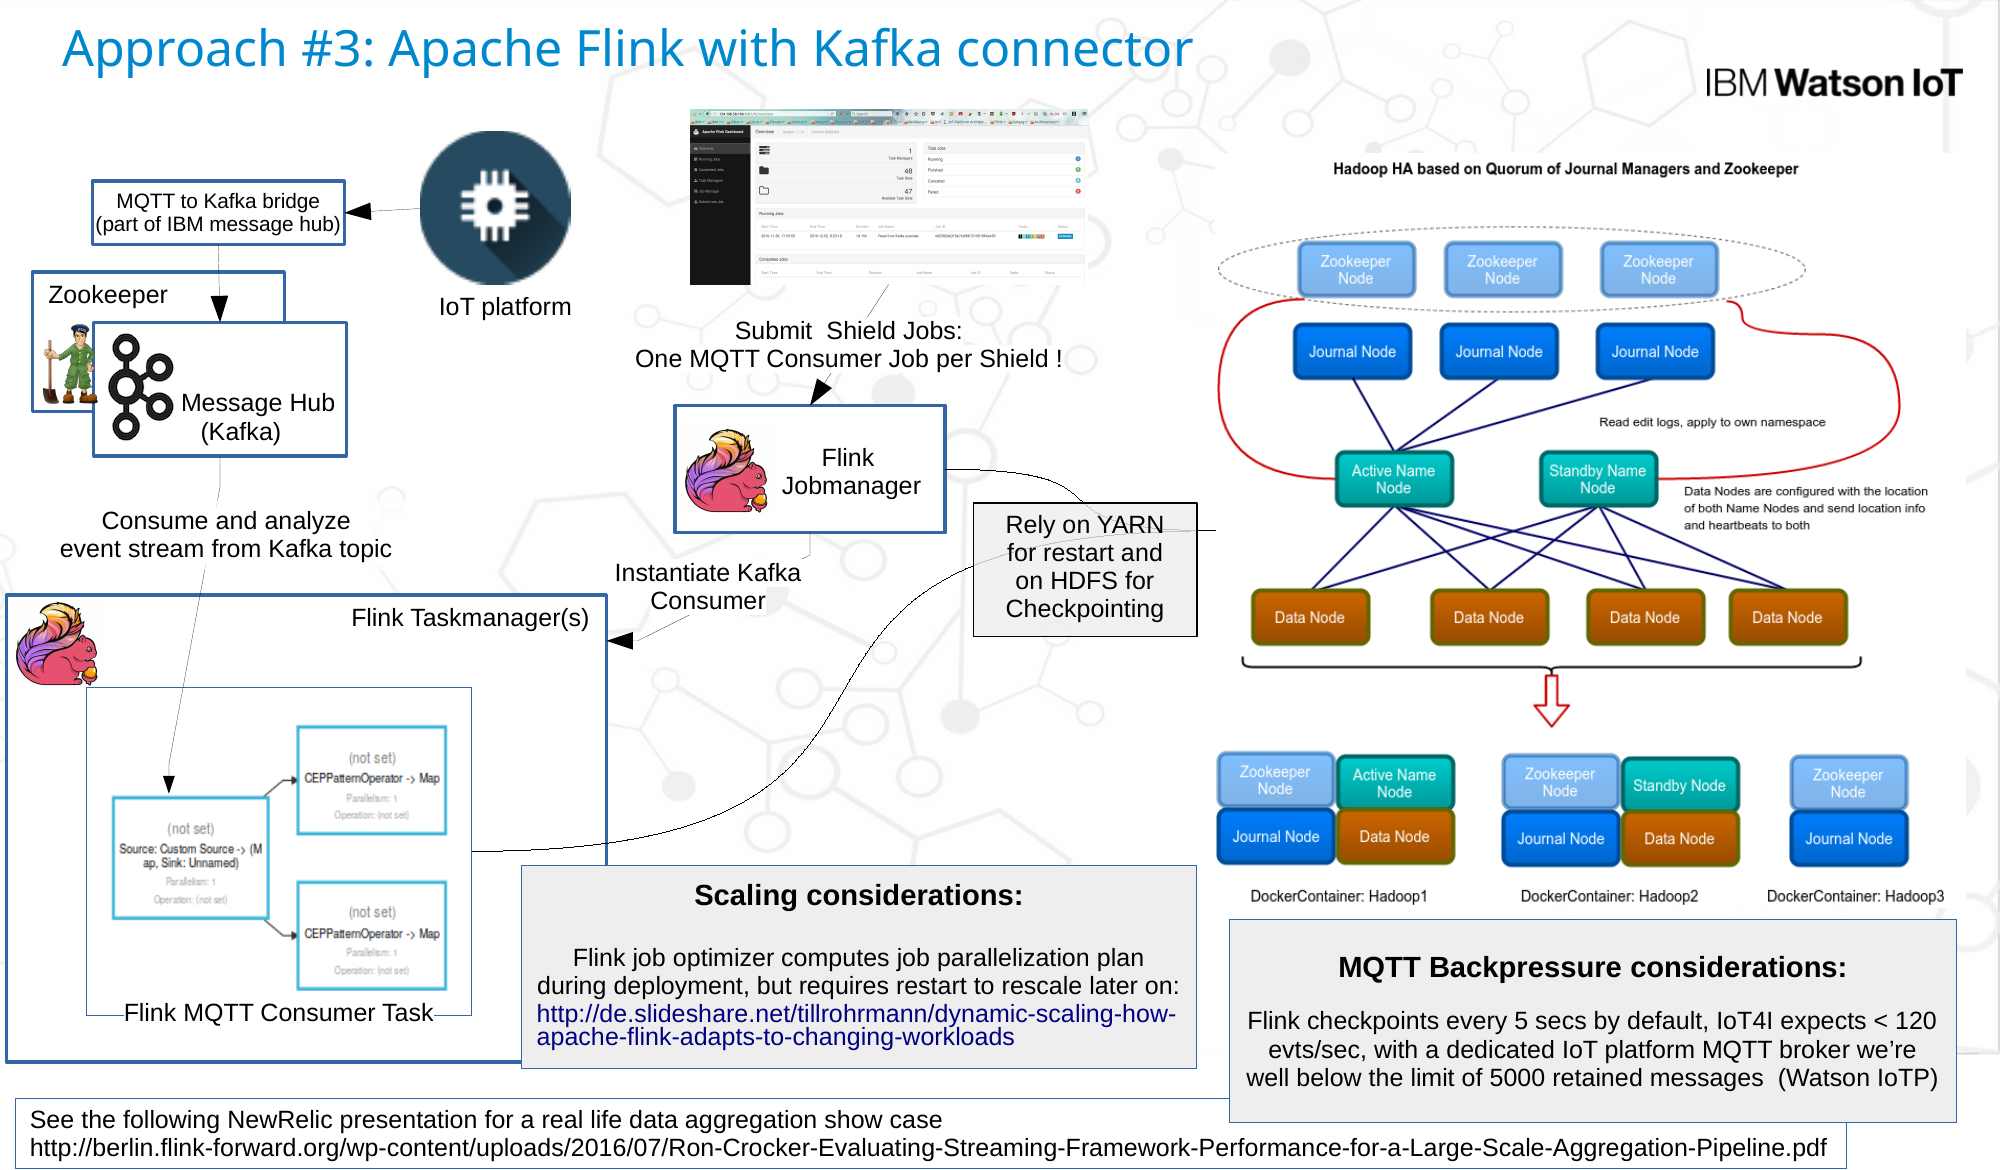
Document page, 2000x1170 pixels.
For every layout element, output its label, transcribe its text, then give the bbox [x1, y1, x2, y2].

text_box Consume and analyze event stream from Kafka topic [45, 499, 408, 571]
text_box Scaling considerations: Flink job optimizer computes job parallelization plan during deployment, but requires restart to rescale later on: http://de.slideshare.net/tillrohrmann/dynamic-scaling-how-apache-flink-adapts-to-changing-workloads [521, 865, 1197, 1069]
picture [12, 598, 472, 1016]
text_box Message Hub (Kafka) [93, 322, 347, 456]
text_box Zookeeper [219, 272, 285, 322]
picture [420, 131, 571, 285]
text_box MQTT to Kafka bridge (part of IBM message hub) [92, 180, 345, 245]
text_box MQTT Backpressure considerations: Flink checkpoints every 5 secs by default, IoT4I expects < 120 evts/sec, with a dedicated IoT platform MQTT broker we’re well below the limit of 5000 retained messages (Watson IoTP) [1229, 919, 1957, 1123]
text_box Zookeeper [32, 272, 219, 322]
text_box Flink Taskmanager(s) [6, 594, 607, 1062]
picture [690, 109, 1088, 285]
text_box [675, 405, 946, 533]
text_box Rely on YARN for restart and on HDFS for Checkpointing [973, 502, 1197, 637]
text_box IoT platform [24, 334, 32, 379]
picture [681, 425, 776, 515]
text_box Flink Jobmanager [760, 436, 937, 511]
text_box IoT platform [365, 285, 646, 330]
picture [1215, 0, 2000, 1055]
text_box See the following NewRelic presentation for a real life data aggregation show case http://berlin.flink-forward.org/wp-content/uploads/2016/07/Ron-Crocker-Evaluating-Streaming-Framework-Performance-for-a-Large-Scale-Aggregation-Pipeline.pdf [15, 1098, 1847, 1169]
title Approach #3: Apache Flink with Kafka connector [47, 15, 1336, 122]
picture [32, 311, 175, 442]
